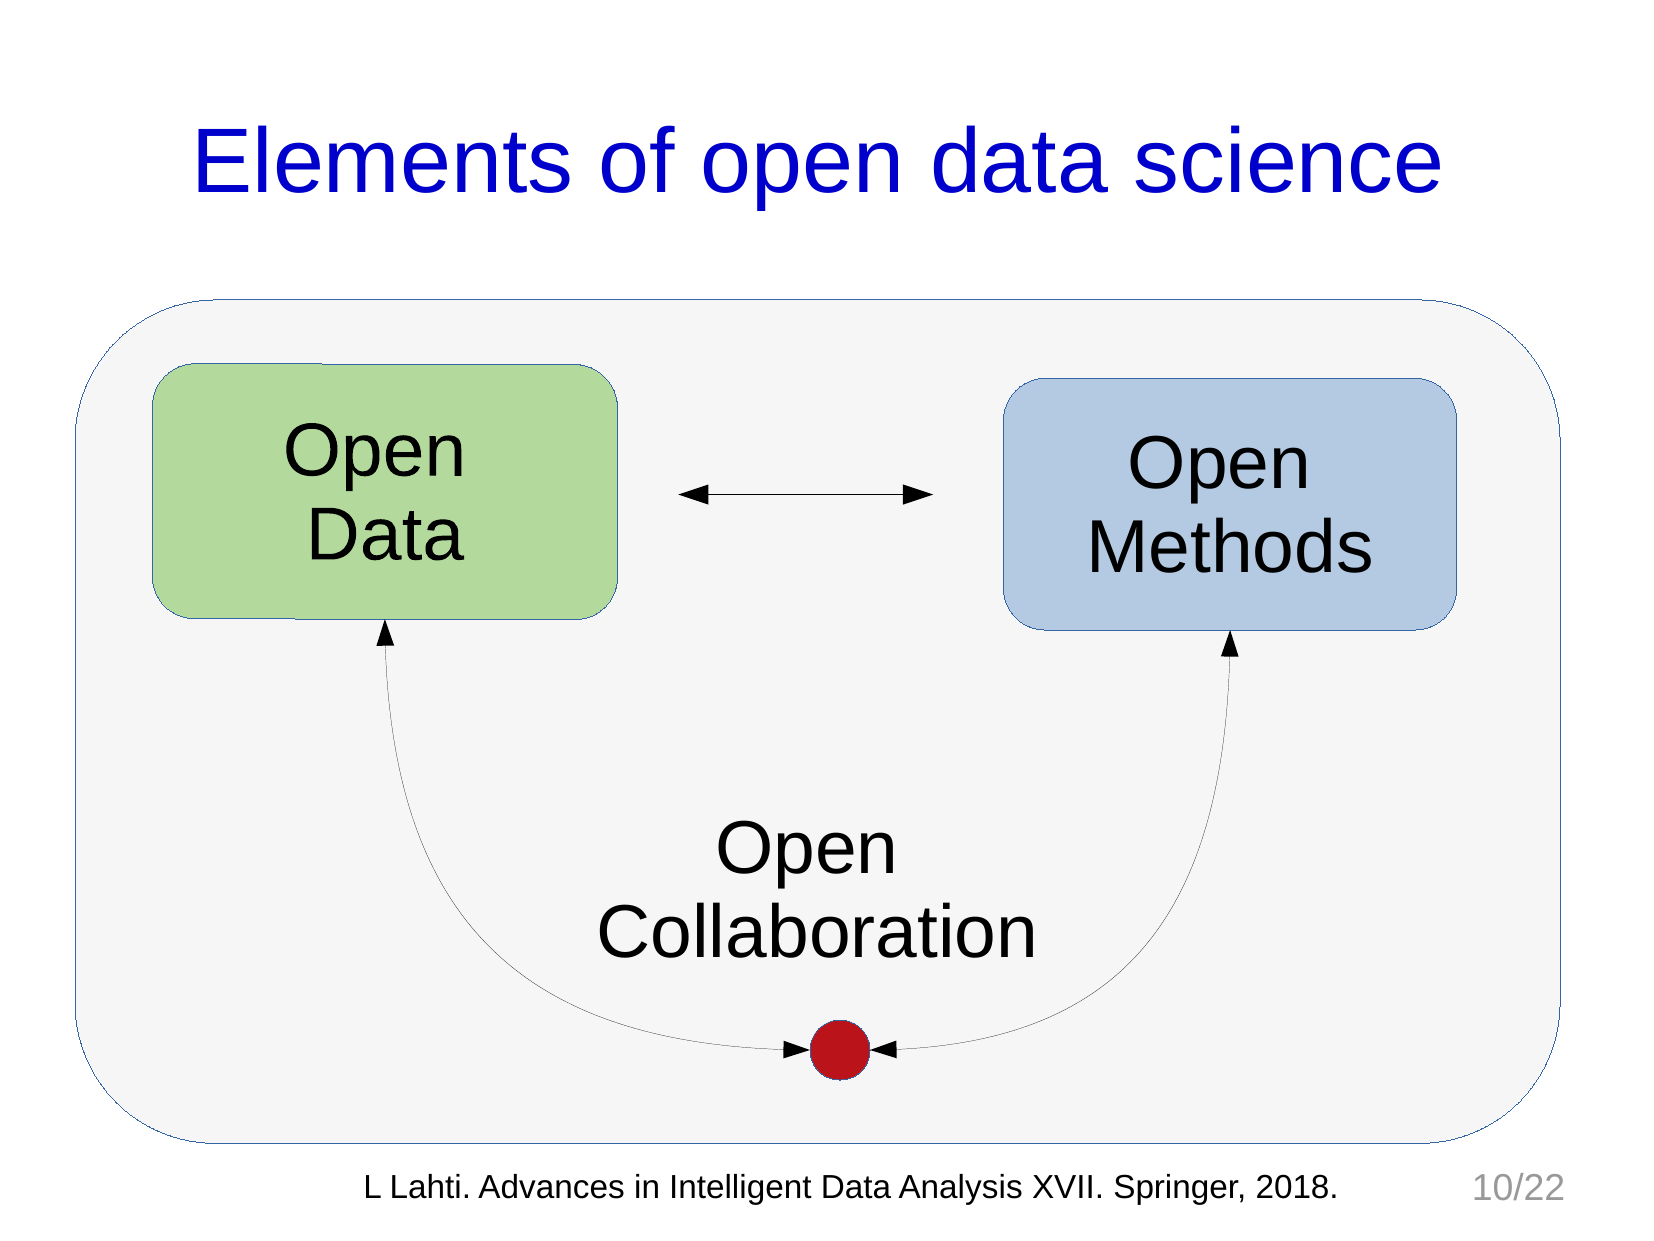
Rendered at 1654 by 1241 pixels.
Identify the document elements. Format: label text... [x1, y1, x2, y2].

text_box <number>/22 [1457, 1158, 1654, 1230]
text_box [810, 1020, 870, 1081]
text_box Open Collaboration [75, 299, 1561, 1144]
text_box L Lahti. Advances in Intelligent Data Analysis XVII. Springer, 2018. [348, 1160, 1398, 1222]
text_box Open Methods [1003, 378, 1457, 631]
text_box Open Data [152, 363, 618, 620]
title Elements of open data science [75, 81, 1564, 240]
